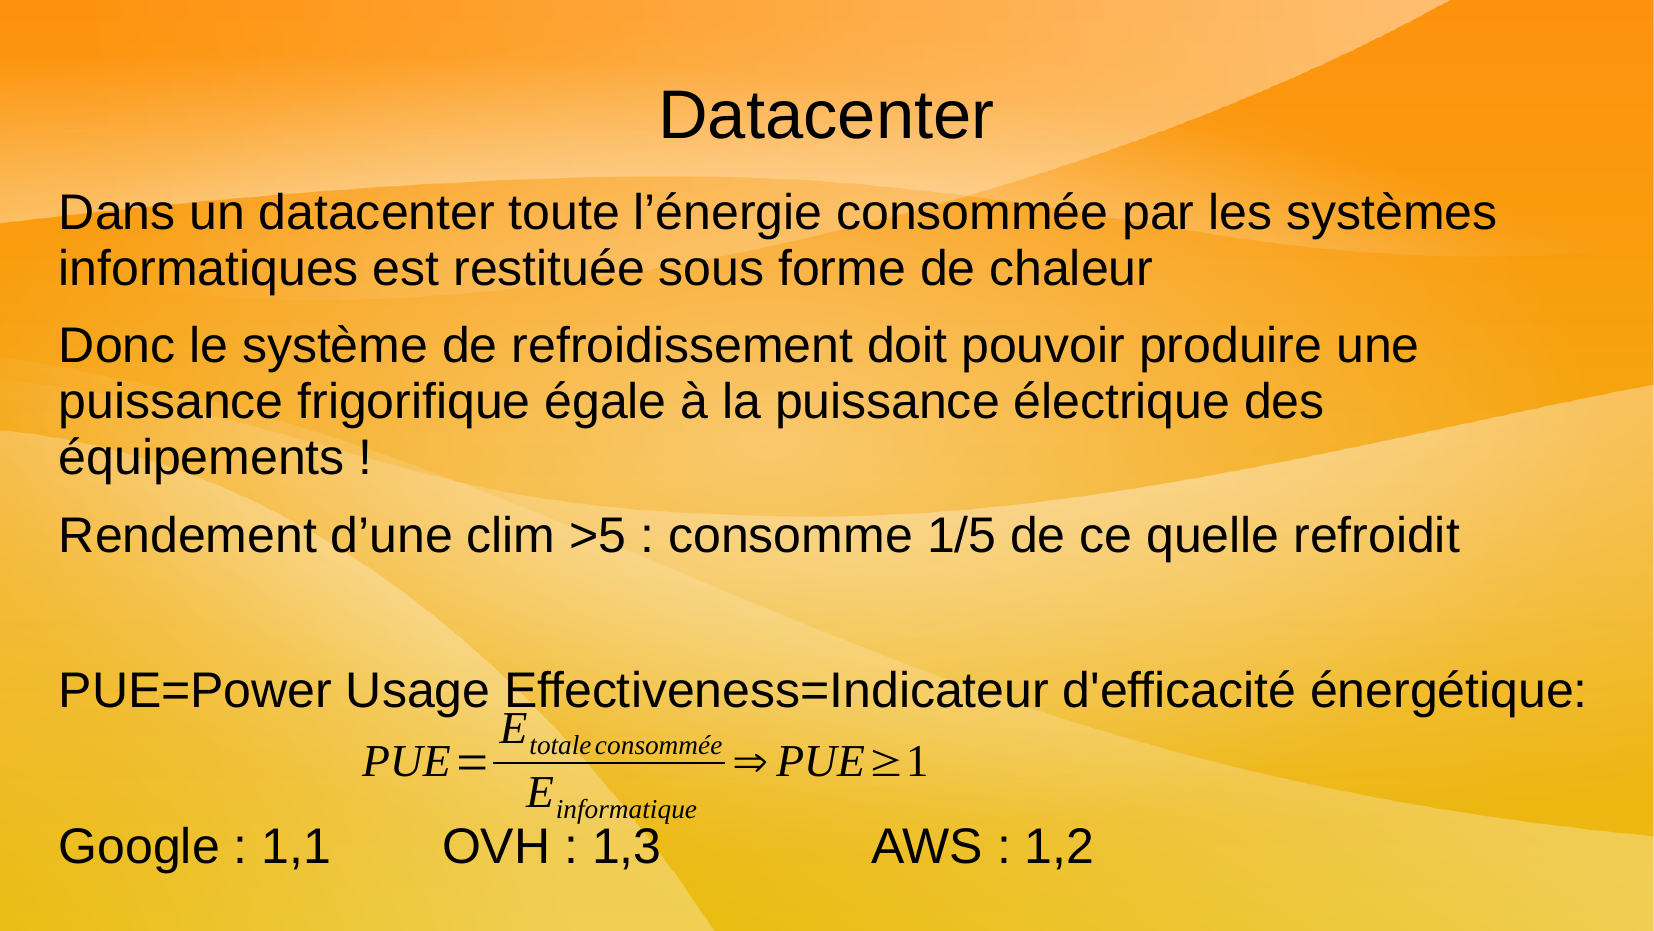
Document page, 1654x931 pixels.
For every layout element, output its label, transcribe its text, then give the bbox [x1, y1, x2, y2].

chart [354, 702, 935, 825]
picture [0, 0, 1654, 931]
list Dans un datacenter toute l’énergie consommée par les systèmes informatiques est restituée sous forme de chaleur Donc le système de refroidissement doit pouvoir produire une puissance frigorifique égale à la puissance électrique des équipements ! Rendement d’une clim >5 : consomme 1/5 de ce quelle refroidit PUE=Power Usage Effectiveness=Indicateur d'efficacité énergétique: Google : 1,1 OVH : 1,3 AWS : 1,2 [59, 184, 1625, 930]
title Datacenter [82, 37, 1571, 184]
